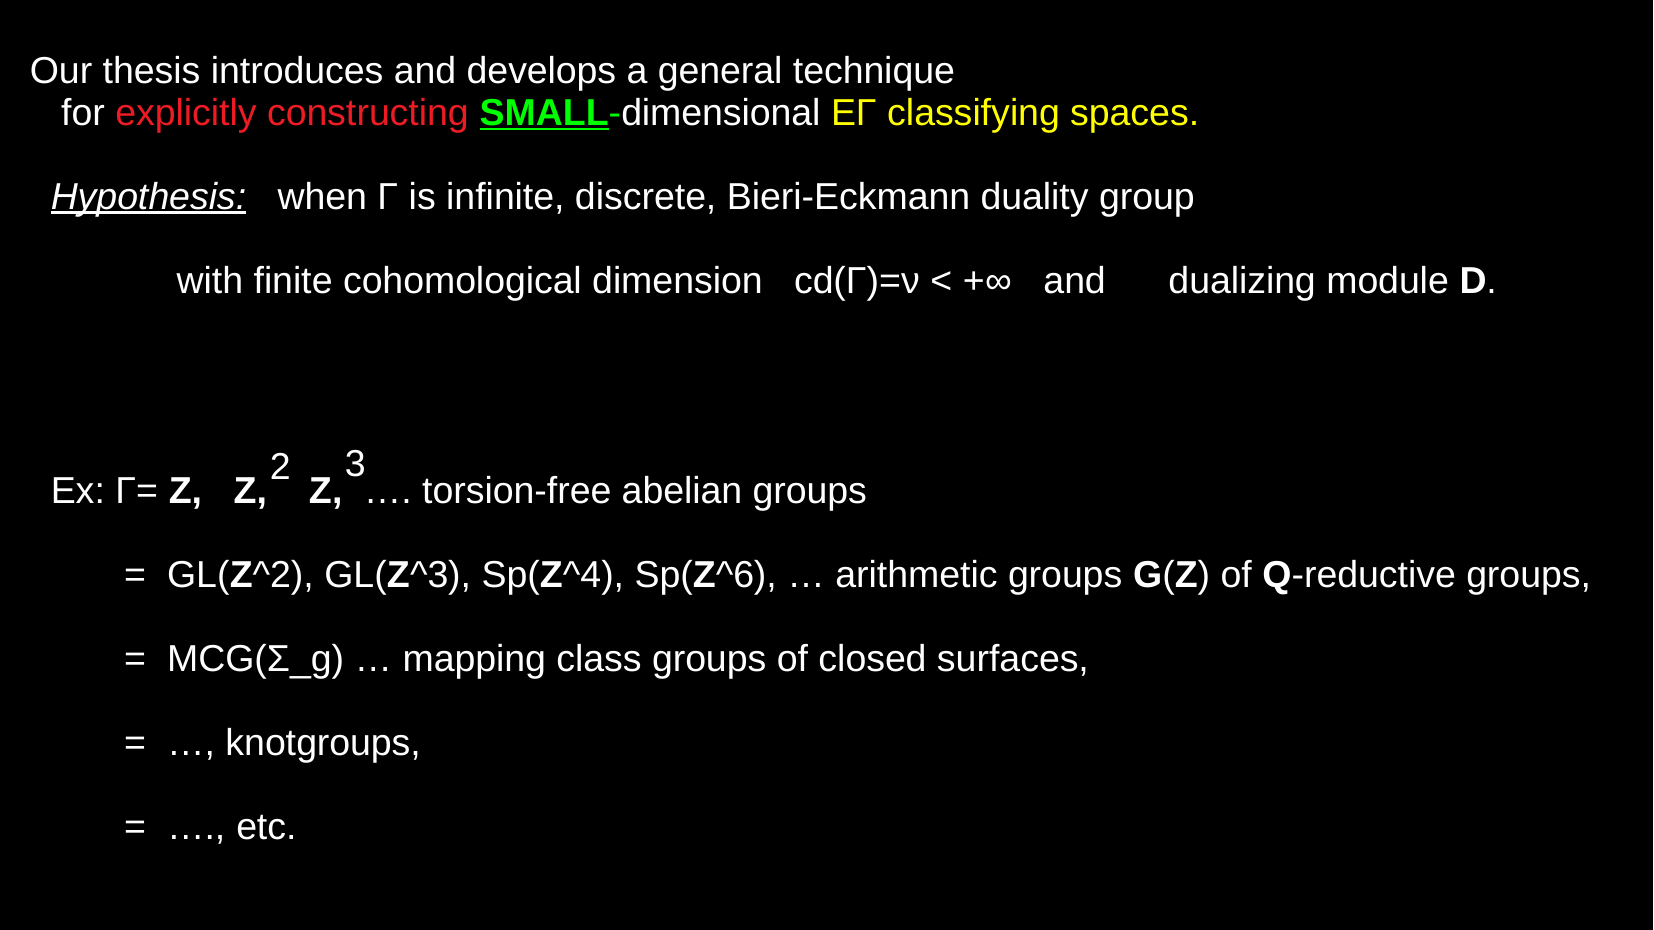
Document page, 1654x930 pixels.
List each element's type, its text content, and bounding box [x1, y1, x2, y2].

text_box Our thesis introduces and develops a general technique for explicitly constructing SMALL-dimensional EΓ classifying spaces. Hypothesis: when Γ is infinite, discrete, Bieri-Eckmann duality group with finite cohomological dimension cd(Γ)=ν < +∞ and dualizing module D. Ex: Γ= Z, Z, Z, …. torsion-free abelian groups = GL(Z^2), GL(Z^3), Sp(Z^4), Sp(Z^6), … arithmetic groups G(Z) of Q-reductive groups, = MCG(Σ_g) … mapping class groups of closed surfaces, = …, knotgroups, = …., etc. [15, 0, 1653, 930]
text_box 2 [255, 438, 301, 495]
text_box 3 [330, 435, 376, 492]
